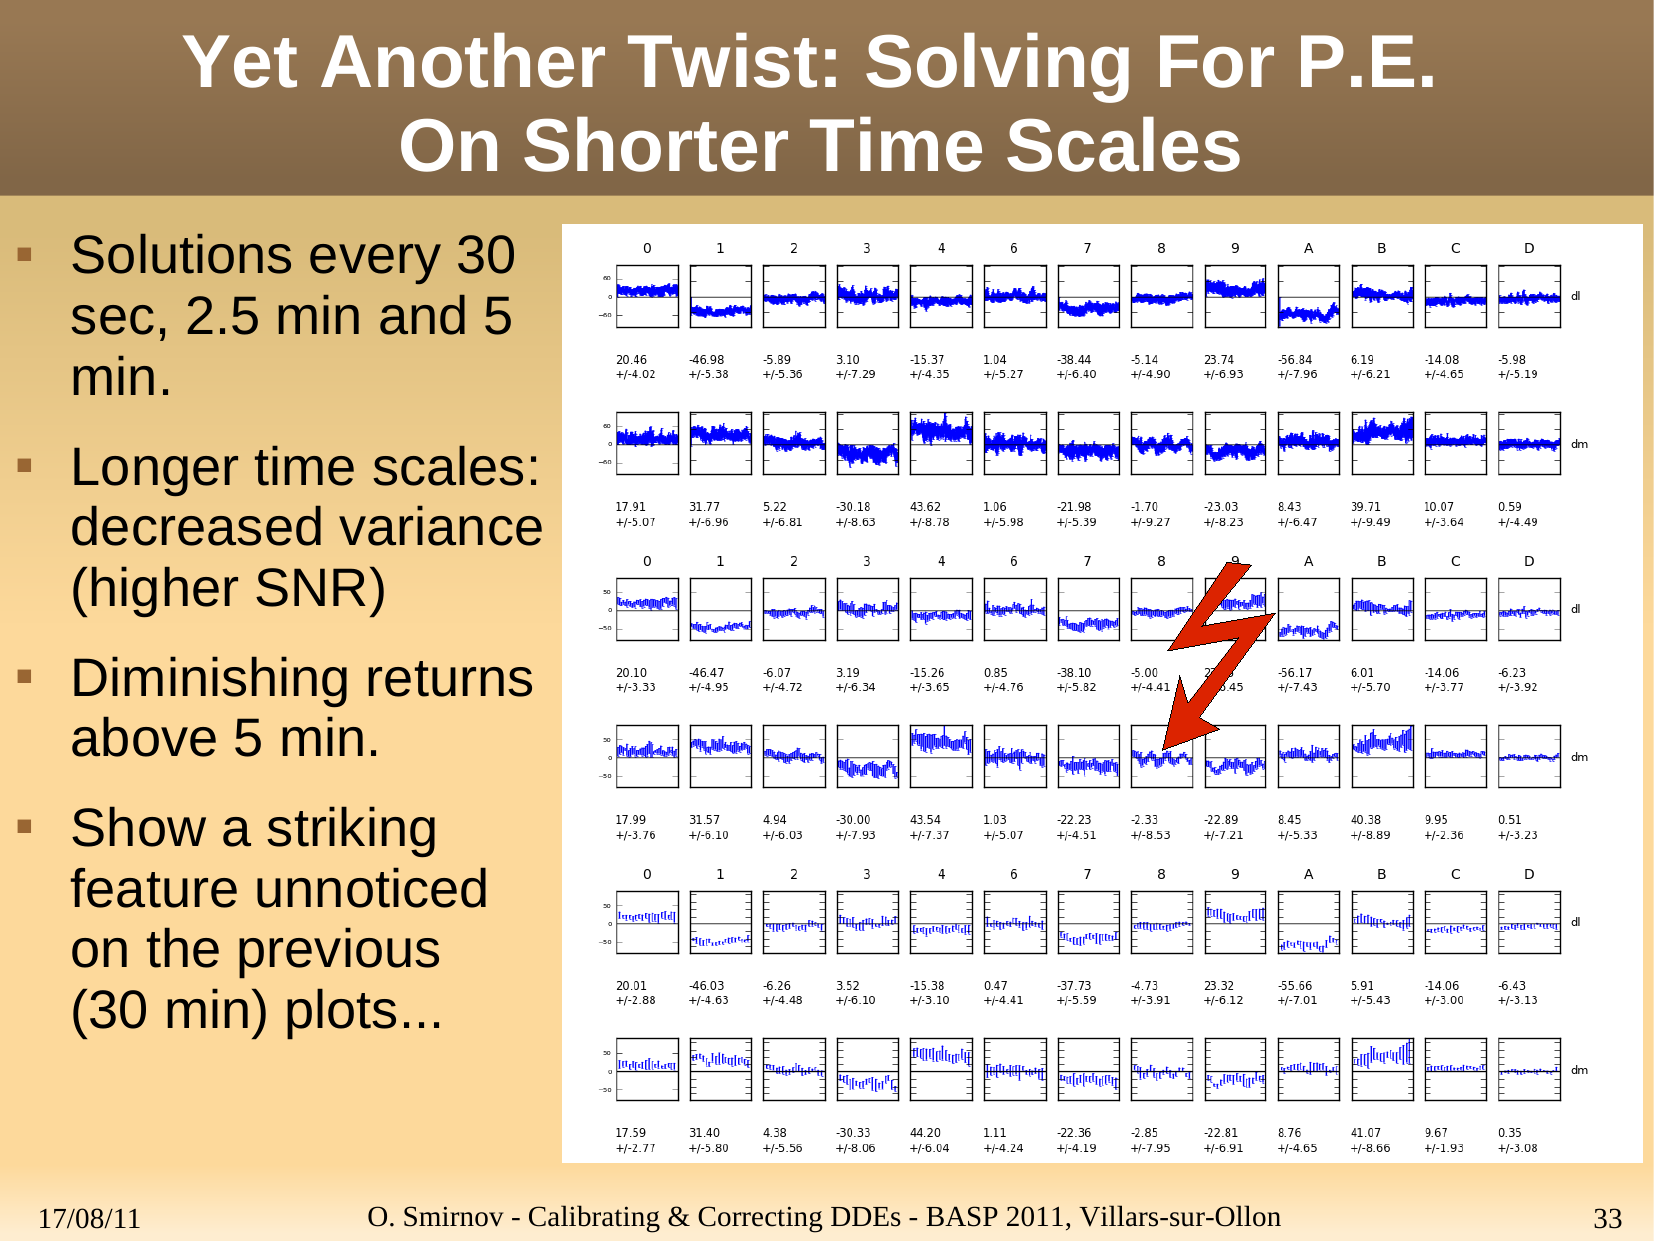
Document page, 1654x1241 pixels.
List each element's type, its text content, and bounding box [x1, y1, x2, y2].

text_box [1162, 562, 1276, 751]
list Solutions every 30 sec, 2.5 min and 5 min. Longer time scales: decreased variance (higher SNR) Diminishing returns above 5 min. Show a striking feature unnoticed on the previous (30 min) plots... [0, 225, 550, 1163]
title Yet Another Twist: Solving For P.E. On Shorter Time Scales [76, 7, 1565, 200]
picture [0, 0, 1654, 1241]
